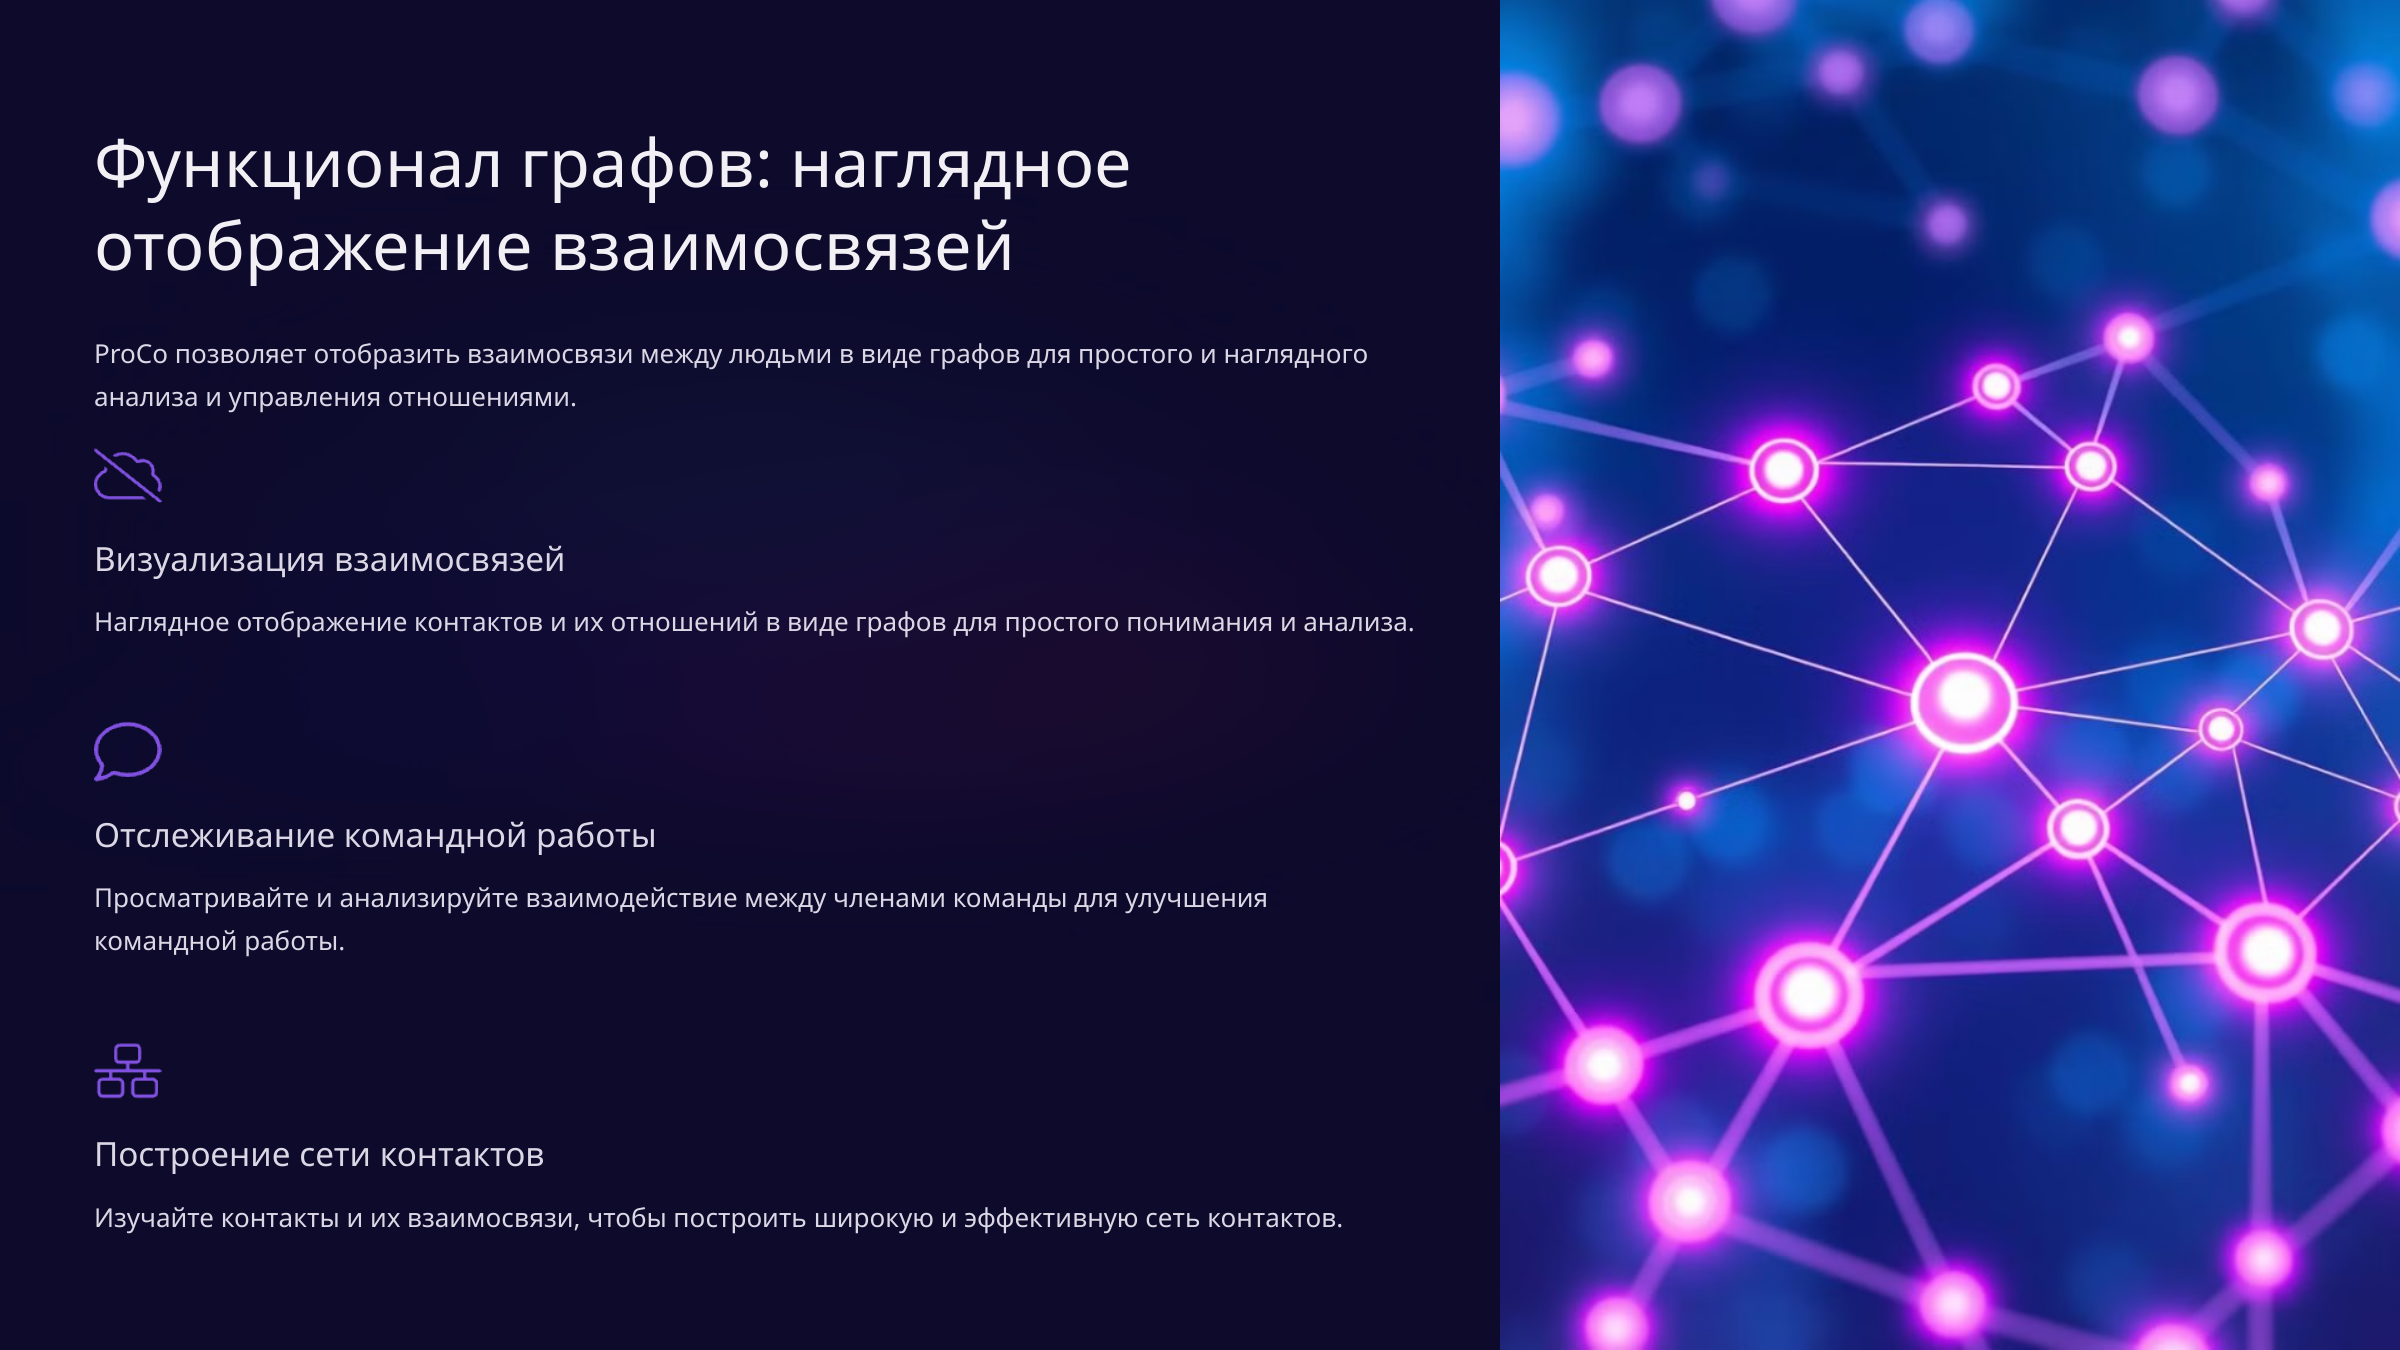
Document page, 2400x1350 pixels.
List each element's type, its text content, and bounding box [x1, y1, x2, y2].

text_box Отслеживание командной работы [94, 812, 699, 855]
text_box Функционал графов: наглядное отображение взаимосвязей [94, 117, 1406, 286]
picture [94, 442, 162, 510]
picture [1500, 0, 2400, 1350]
text_box ProCo позволяет отобразить взаимосвязи между людьми в виде графов для простого и наглядного анализа и управления отношениями. [94, 325, 1406, 412]
text_box Просматривайте и анализируйте взаимодействие между членами команды для улучшения командной работы. [94, 870, 1406, 957]
picture [94, 718, 162, 786]
picture [94, 1037, 162, 1105]
text_box Наглядное отображение контактов и их отношений в виде графов для простого понимания и анализа. [94, 594, 1406, 638]
text_box Визуализация взаимосвязей [94, 536, 606, 579]
text_box Построение сети контактов [94, 1131, 580, 1174]
text_box Изучайте контакты и их взаимосвязи, чтобы построить широкую и эффективную сеть контактов. [94, 1189, 1406, 1233]
